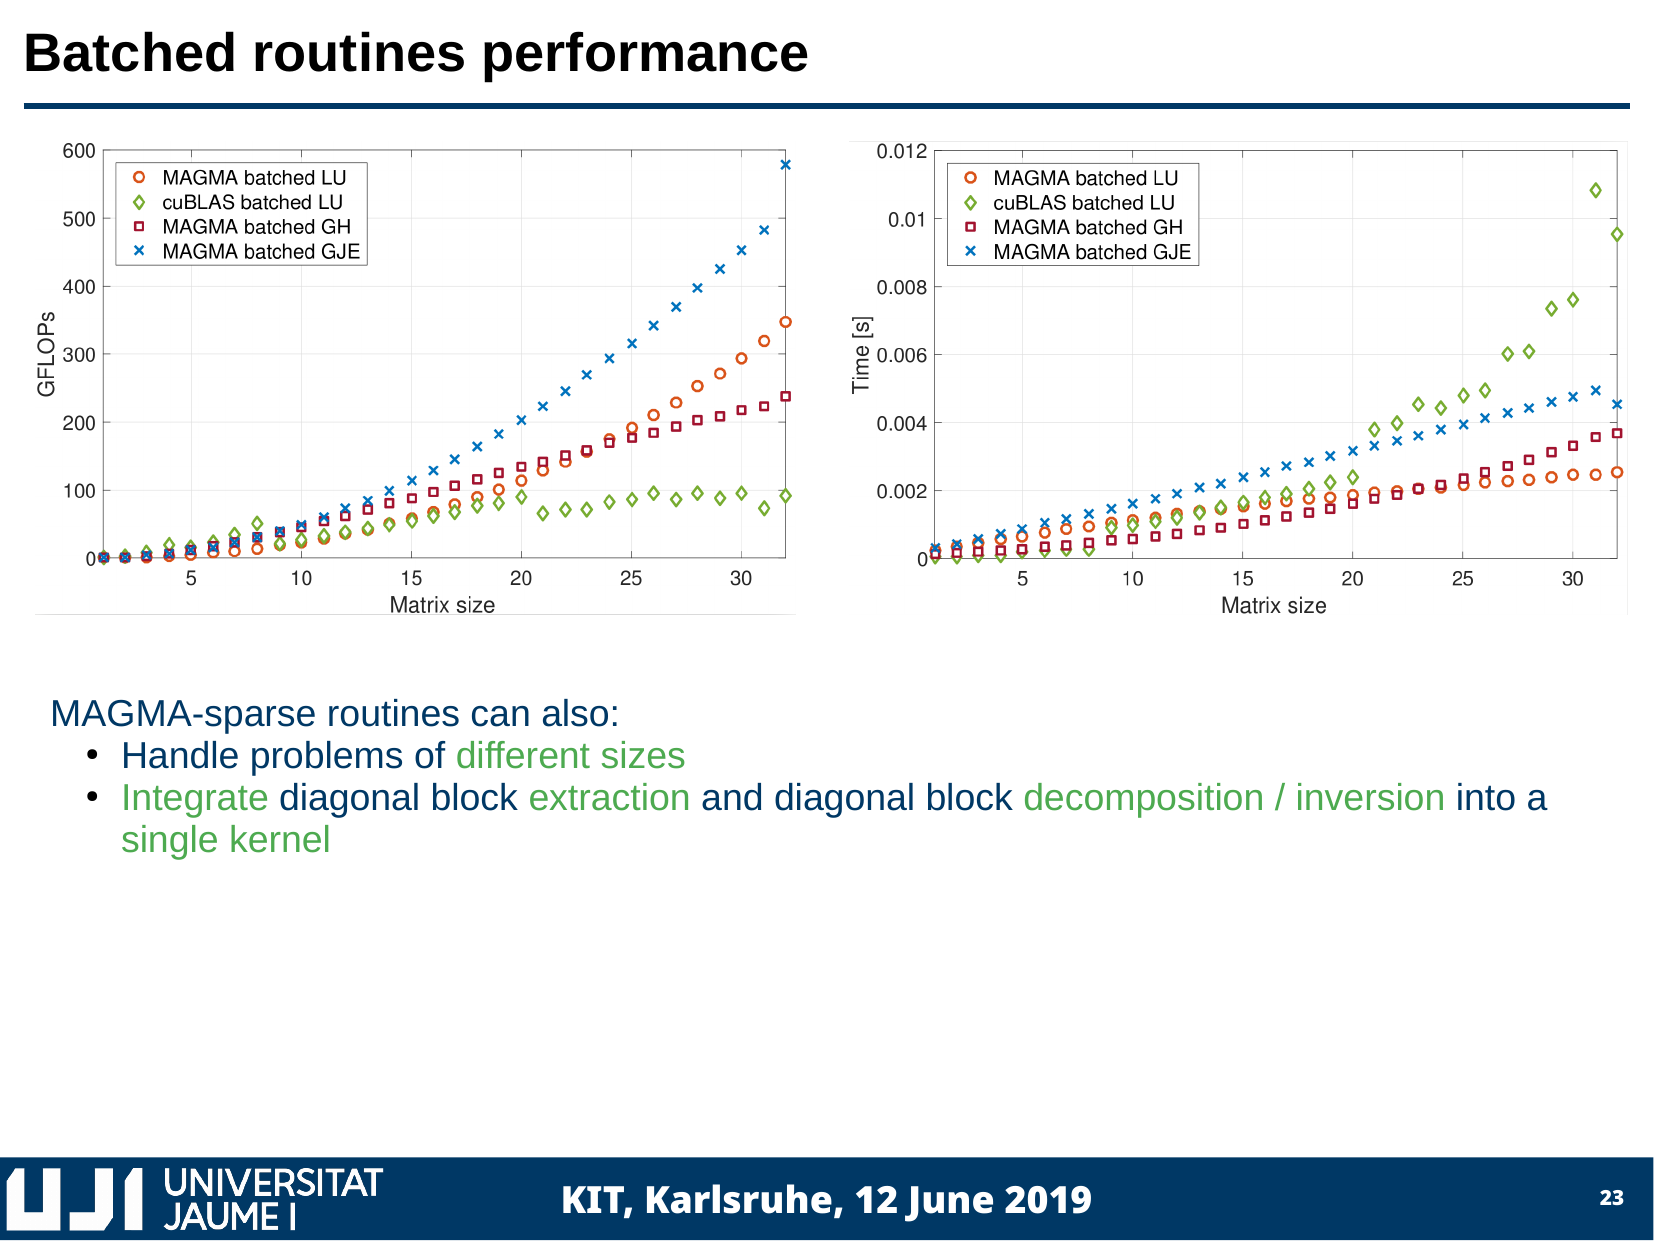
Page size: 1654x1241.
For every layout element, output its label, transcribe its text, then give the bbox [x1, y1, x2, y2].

picture [849, 141, 1628, 615]
picture [35, 141, 796, 615]
picture [0, 1158, 390, 1241]
text_box MAGMA-sparse routines can also: Handle problems of different sizes Integrate diagonal block extraction and diagonal block decomposition / inversion into a single kernel [35, 685, 1619, 969]
title Batched routines performance [23, 0, 1630, 107]
